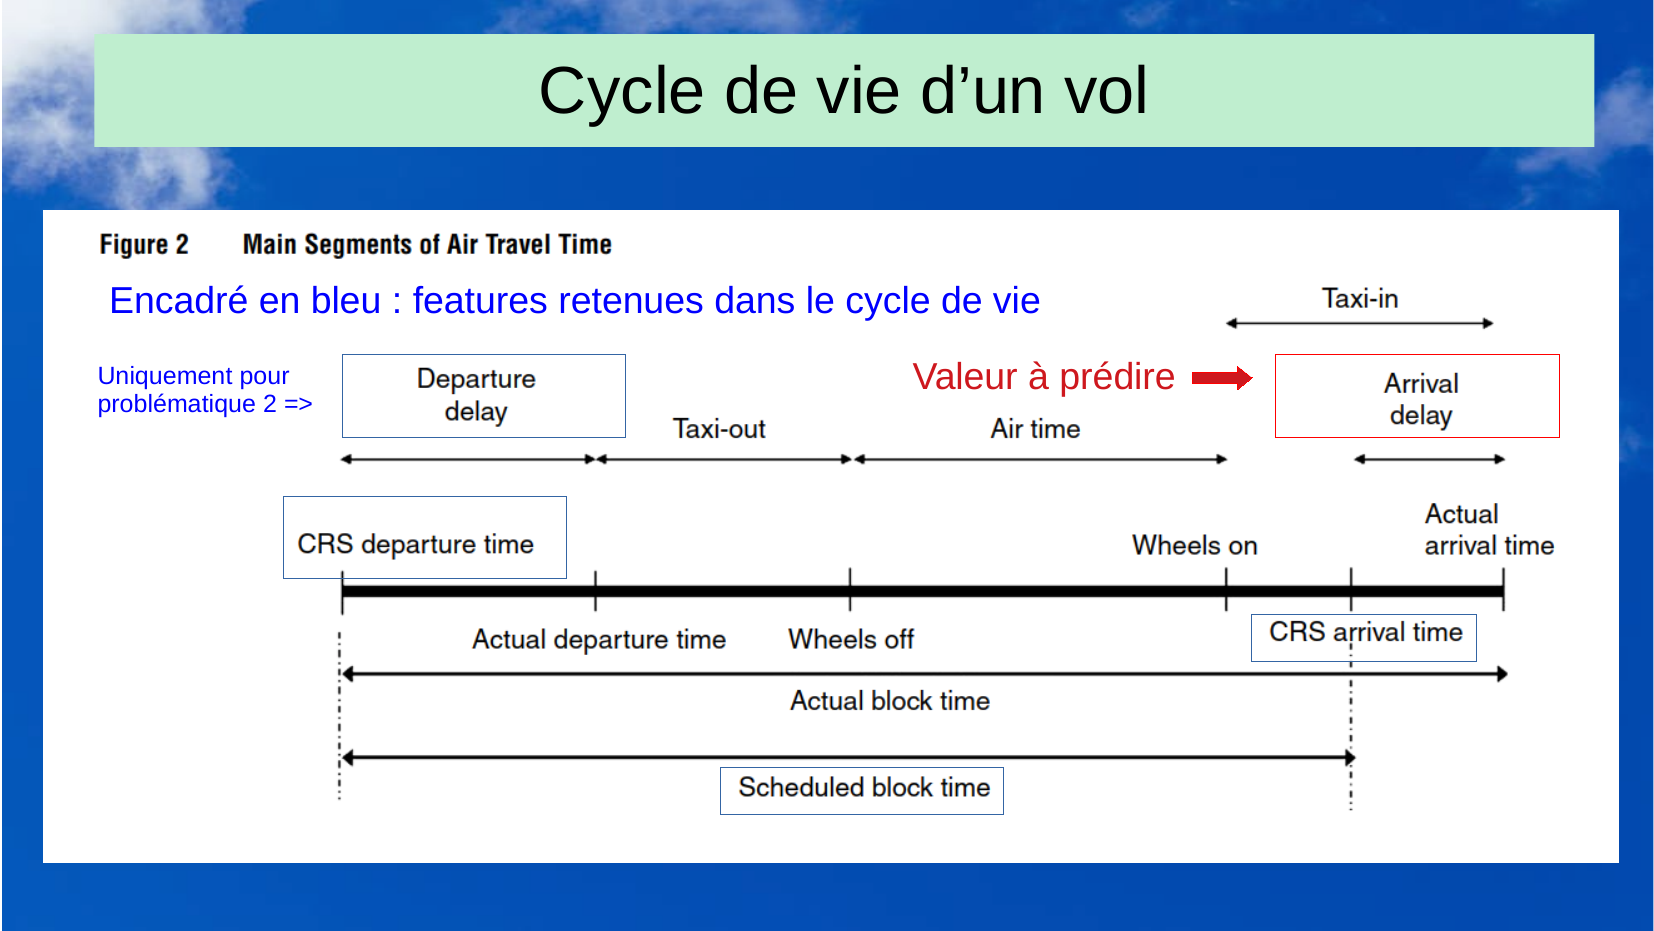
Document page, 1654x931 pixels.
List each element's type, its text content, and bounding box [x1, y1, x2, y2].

title Cycle de vie d’un vol [94, 34, 1595, 147]
text_box [283, 496, 567, 579]
text_box [1251, 614, 1477, 662]
text_box Valeur à prédire [897, 348, 1205, 406]
text_box Uniquement pour problématique 2 => [82, 354, 331, 454]
text_box Encadré en bleu : features retenues dans le cycle de vie [94, 271, 1099, 371]
text_box [342, 371, 626, 438]
picture [2, 0, 1654, 931]
text_box [720, 767, 1004, 815]
text_box [1275, 354, 1560, 438]
text_box [1192, 366, 1253, 390]
